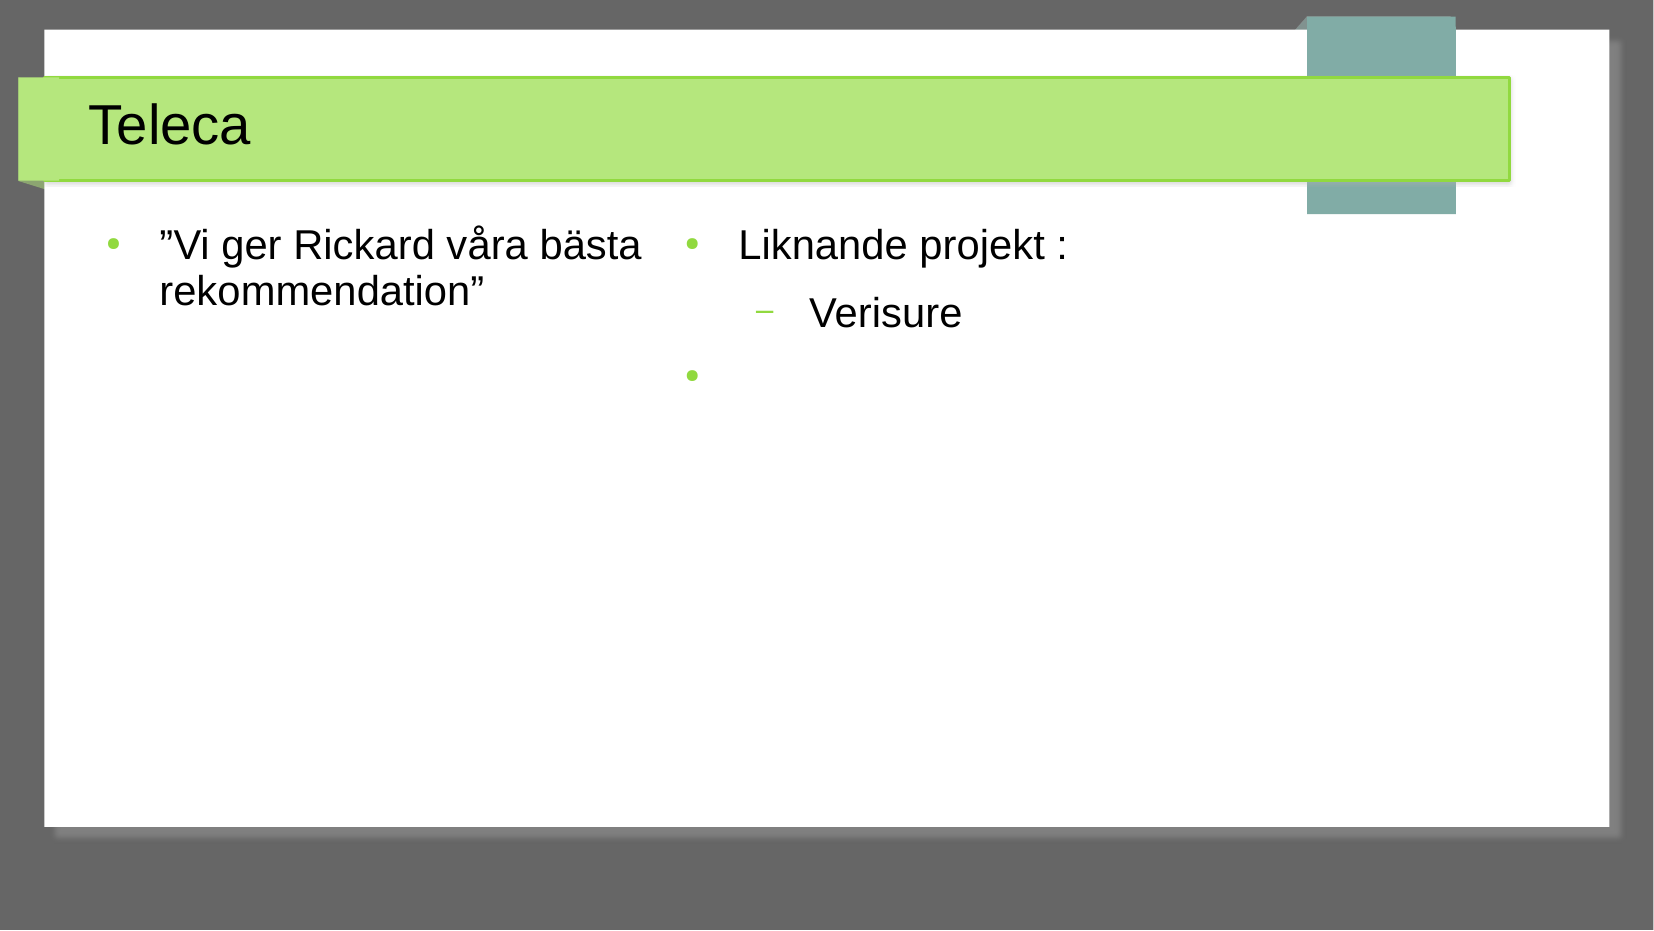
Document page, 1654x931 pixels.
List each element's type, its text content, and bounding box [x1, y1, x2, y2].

list ”Vi ger Rickard våra bästa rekommendation” [88, 221, 667, 813]
list Liknande projekt : Verisure [667, 221, 1654, 813]
title Teleca [88, 73, 1506, 178]
